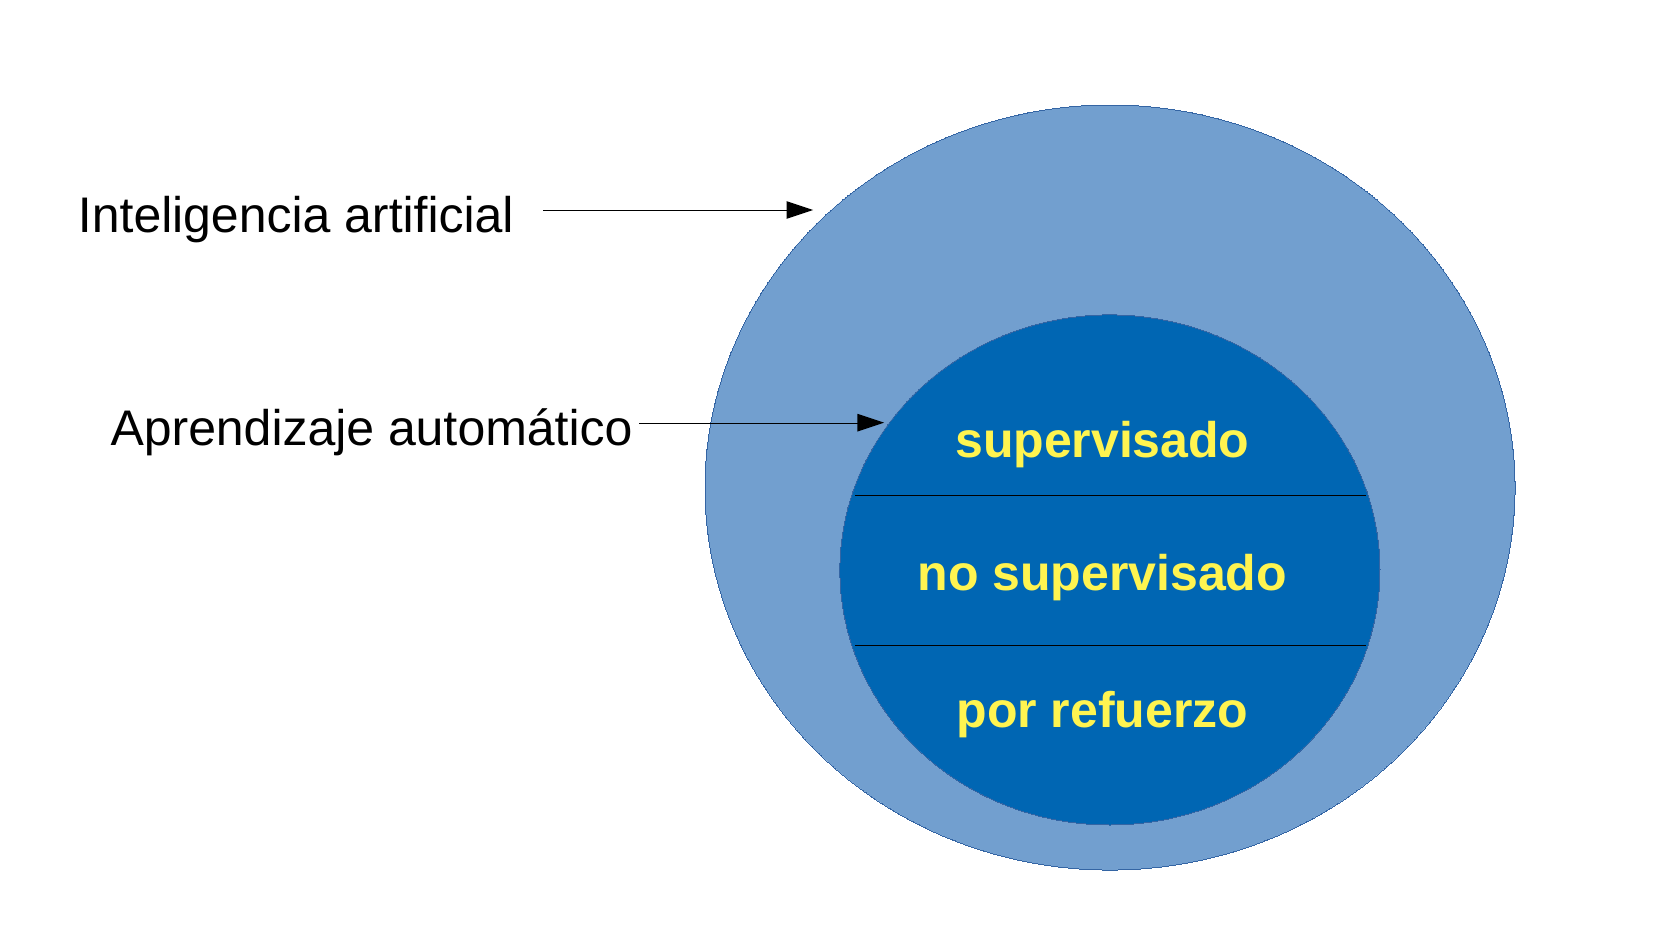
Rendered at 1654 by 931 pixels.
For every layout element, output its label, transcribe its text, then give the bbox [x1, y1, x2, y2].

text_box supervisado [885, 405, 1321, 467]
text_box Inteligencia artificial [63, 180, 589, 242]
text_box Aprendizaje automático [95, 392, 671, 502]
text_box no supervisado [885, 538, 1321, 601]
text_box por refuerzo [885, 675, 1321, 737]
text_box [705, 105, 1516, 871]
